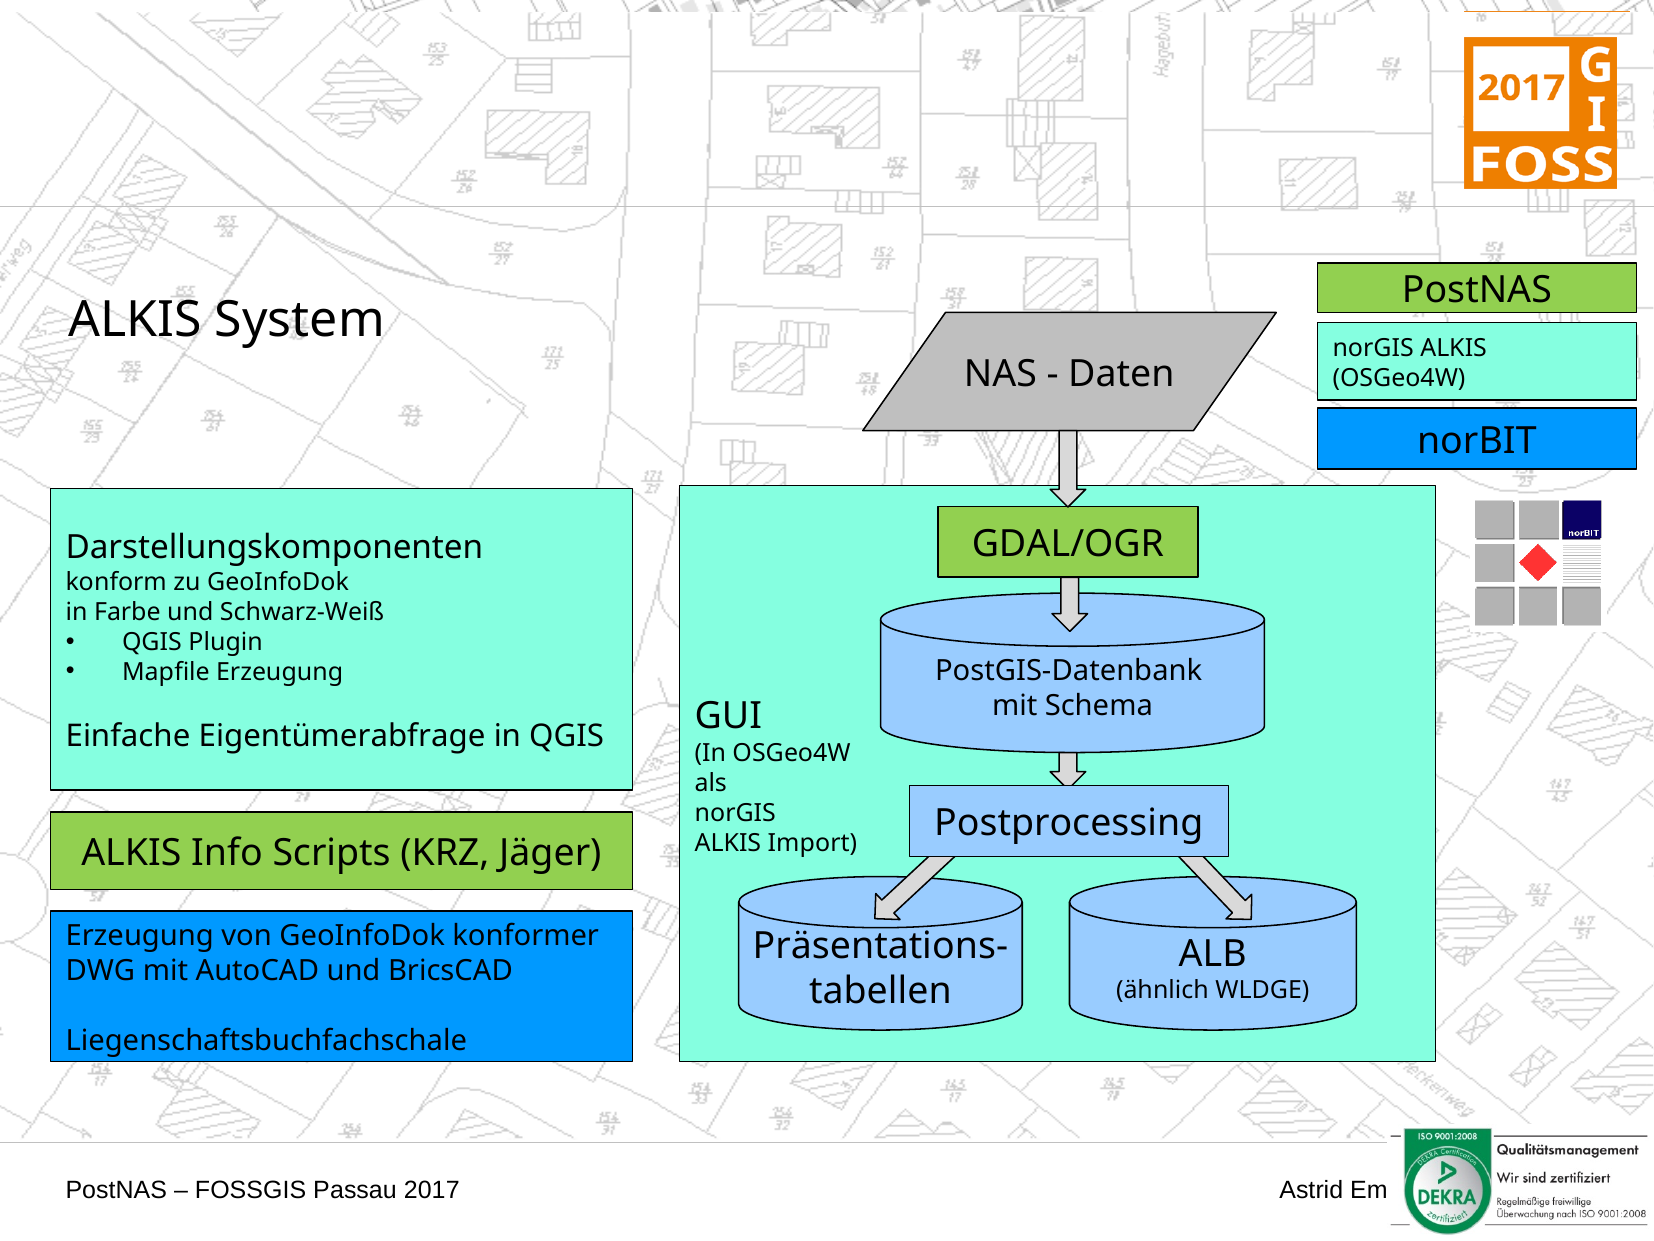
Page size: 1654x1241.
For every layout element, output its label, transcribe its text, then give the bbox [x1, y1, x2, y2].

text_box norGIS ALKIS (OSGeo4W) [1317, 322, 1637, 401]
text_box [874, 856, 956, 920]
text_box [1050, 430, 1086, 508]
text_box NAS - Daten [862, 312, 1277, 431]
text_box PostNAS [1317, 263, 1637, 313]
picture [0, 207, 1654, 1238]
text_box ALB (ähnlich WLDGE) [1069, 876, 1357, 1031]
text_box norBIT [1317, 408, 1637, 469]
text_box [1178, 856, 1252, 920]
text_box Erzeugung von GeoInfoDok konformer DWG mit AutoCAD und BricsCAD Liegenschaftsbuchfachschale [51, 911, 632, 1062]
text_box PostGIS-Datenbank mit Schema [880, 593, 1265, 753]
title ALKIS System [53, 252, 863, 380]
text_box Postprocessing [909, 785, 1228, 856]
text_box GDAL/OGR [938, 506, 1198, 577]
picture [0, 11, 1654, 206]
text_box ALKIS Info Scripts (KRZ, Jäger) [51, 812, 632, 890]
text_box [1052, 577, 1088, 632]
text_box Darstellungskomponenten konform zu GeoInfoDok in Farbe und Schwarz-Weiß QGIS Plugin Mapfile Erzeugung Einfache Eigentümerabfrage in QGIS [51, 489, 632, 790]
text_box Präsentations- tabellen [738, 876, 1023, 1031]
text_box [1050, 752, 1086, 785]
text_box GUI (In OSGeo4W als norGIS ALKIS Import) [680, 486, 1436, 1062]
